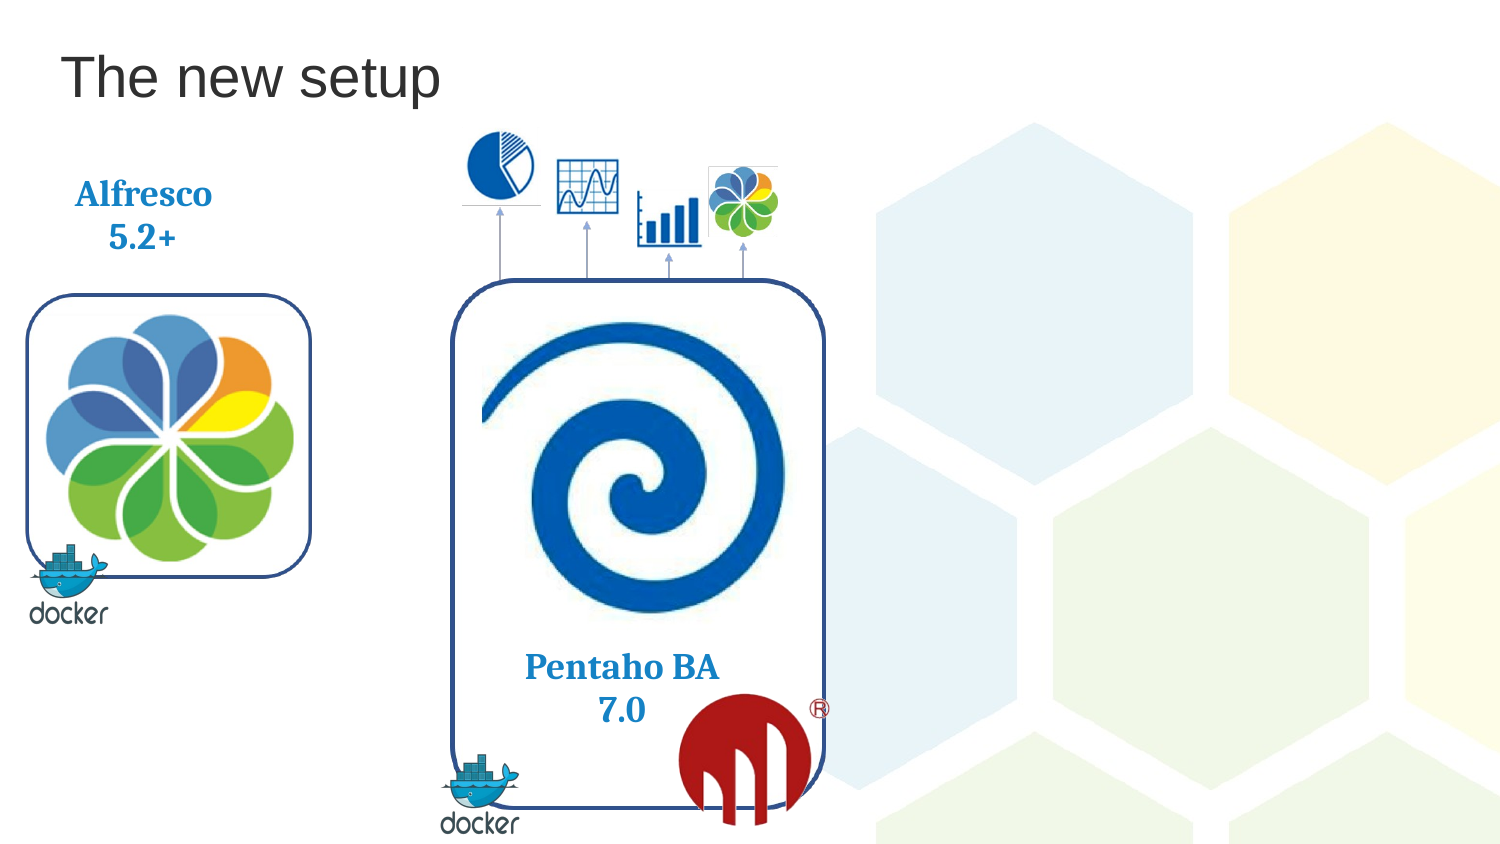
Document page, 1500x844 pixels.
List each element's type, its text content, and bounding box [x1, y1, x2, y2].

text_box Alfresco 5.2+ [60, 165, 271, 267]
picture [0, 0, 1500, 844]
title The new setup [45, 24, 1443, 118]
text_box [862, 102, 1500, 175]
text_box Pentaho BA 7.0 [510, 638, 811, 789]
